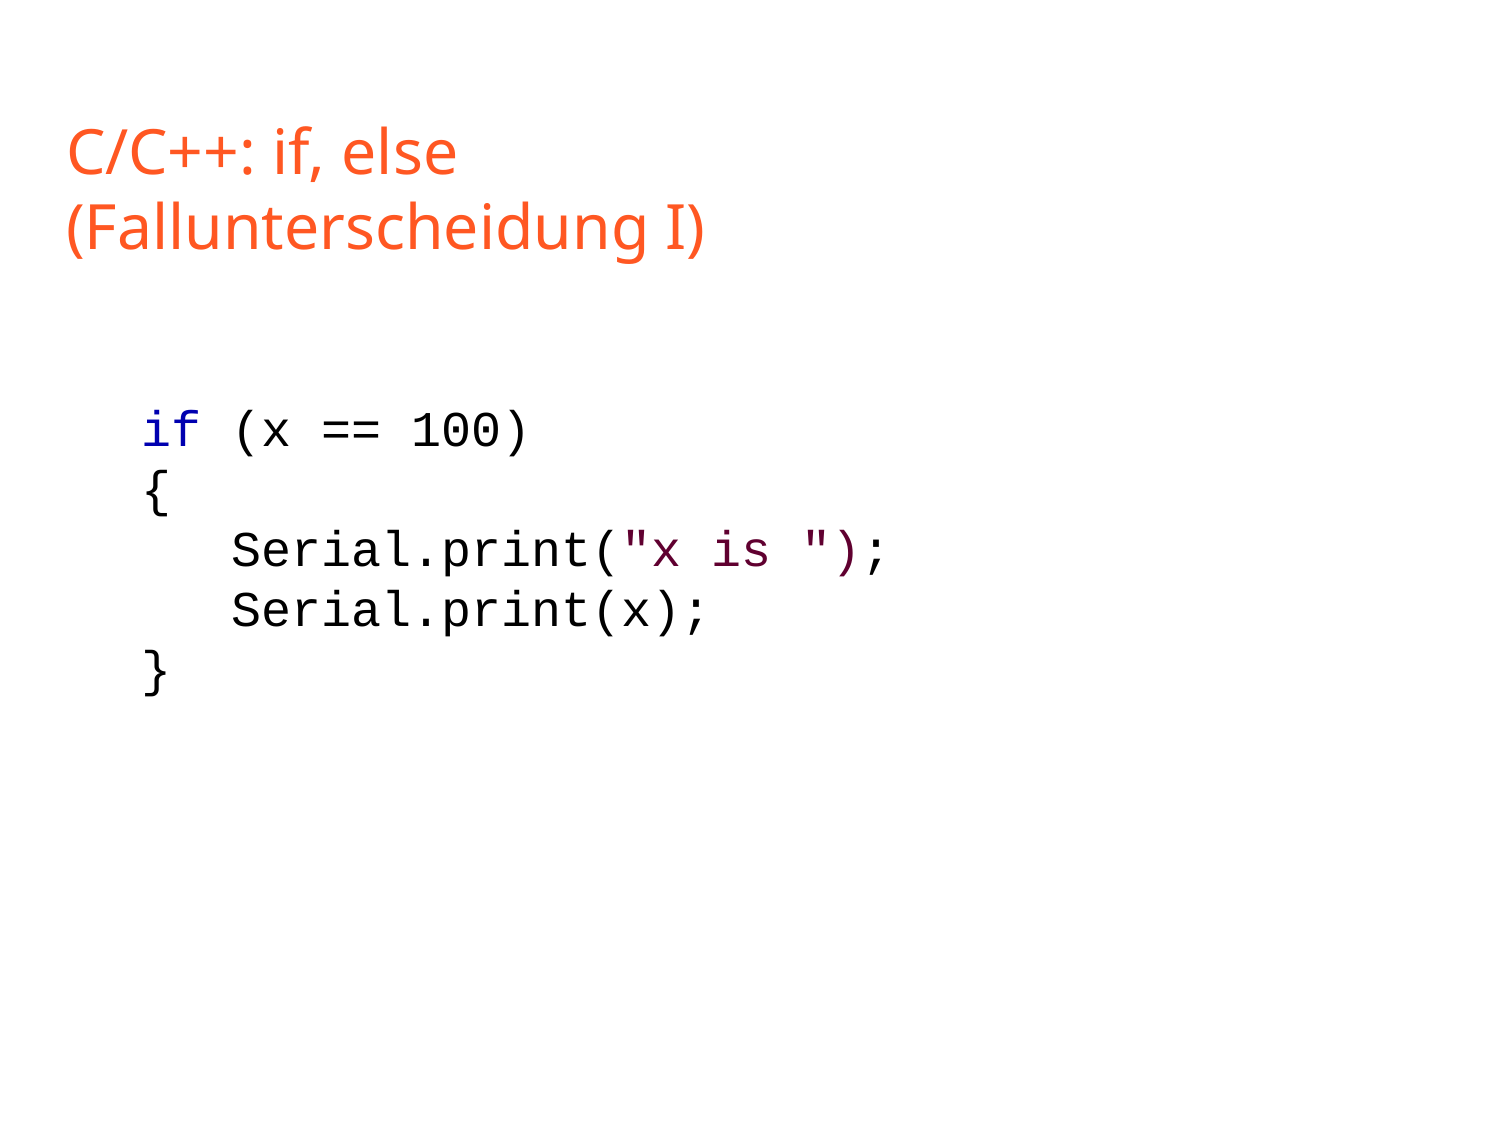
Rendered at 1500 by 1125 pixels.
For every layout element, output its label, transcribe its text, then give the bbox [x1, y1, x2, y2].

list if (x == 100) { Serial.print("x is "); Serial.print(x); } [126, 381, 1101, 1018]
title C/C++: if, else (Fallunterscheidung I) [51, 97, 1449, 223]
